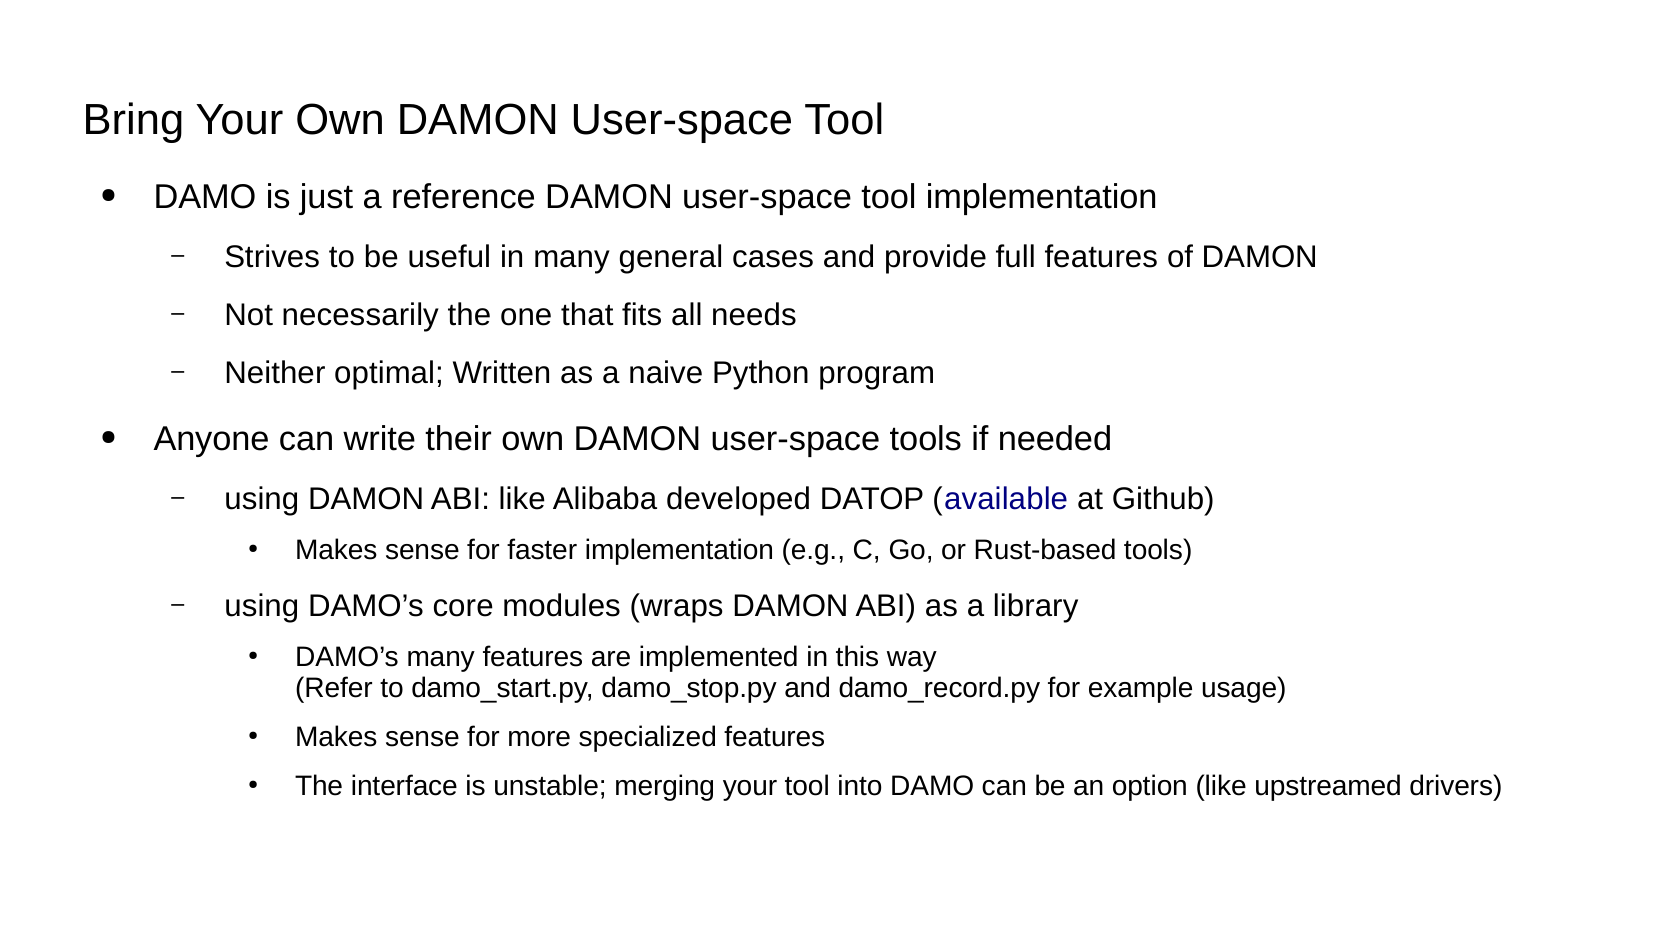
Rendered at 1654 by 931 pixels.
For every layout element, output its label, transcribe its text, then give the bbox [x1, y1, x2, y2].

title Bring Your Own DAMON User-space Tool [82, 81, 1571, 157]
list DAMO is just a reference DAMON user-space tool implementation Strives to be useful in many general cases and provide full features of DAMON Not necessarily the one that fits all needs Neither optimal; Written as a naive Python program Anyone can write their own DAMON user-space tools if needed using DAMON ABI: like Alibaba developed DATOP (available at Github) Makes sense for faster implementation (e.g., C, Go, or Rust-based tools) using DAMO’s core modules (wraps DAMON ABI) as a library DAMO’s many features are implemented in this way (Refer to damo_start.py, damo_stop.py and damo_record.py for example usage) Makes sense for more specialized features The interface is unstable; merging your tool into DAMO can be an option (like upstreamed drivers) [82, 177, 1571, 833]
